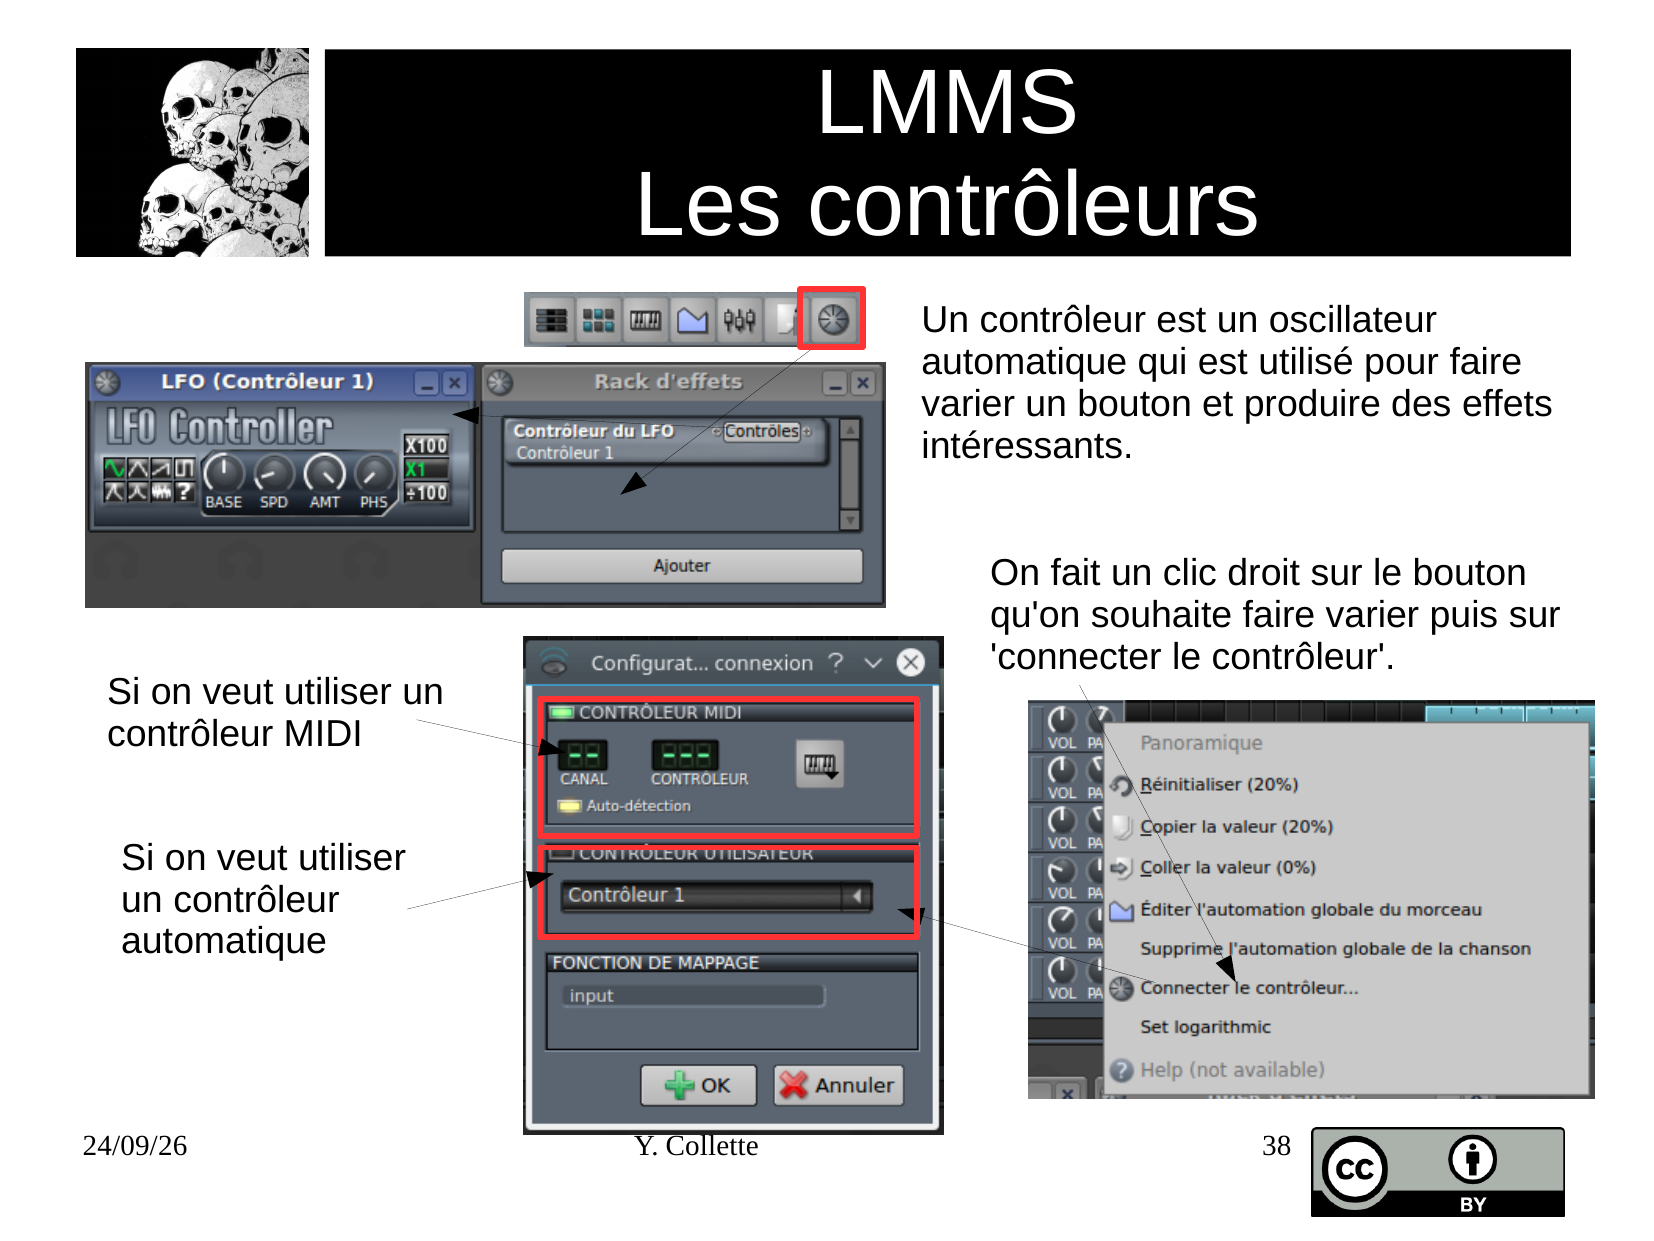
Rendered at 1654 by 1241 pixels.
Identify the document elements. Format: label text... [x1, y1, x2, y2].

picture [524, 292, 797, 347]
picture [543, 702, 914, 833]
text_box Si on veut utiliser un contrôleur MIDI [92, 662, 505, 762]
picture [803, 292, 860, 344]
text_box Si on veut utiliser un contrôleur automatique [106, 828, 448, 970]
text_box On fait un clic droit sur le bouton qu'on souhaite faire varier puis sur 'connecter le contrôleur'. [975, 544, 1582, 686]
picture [85, 362, 886, 608]
picture [543, 850, 914, 934]
picture [1028, 700, 1595, 1099]
picture [1311, 1127, 1565, 1217]
picture [523, 881, 944, 1135]
picture [76, 48, 309, 257]
title LMMS Les contrôleurs [324, 49, 1571, 257]
picture [523, 636, 944, 922]
text_box Un contrôleur est un oscillateur automatique qui est utilisé pour faire varier un bouton et produire des effets intéressants. [906, 291, 1575, 474]
